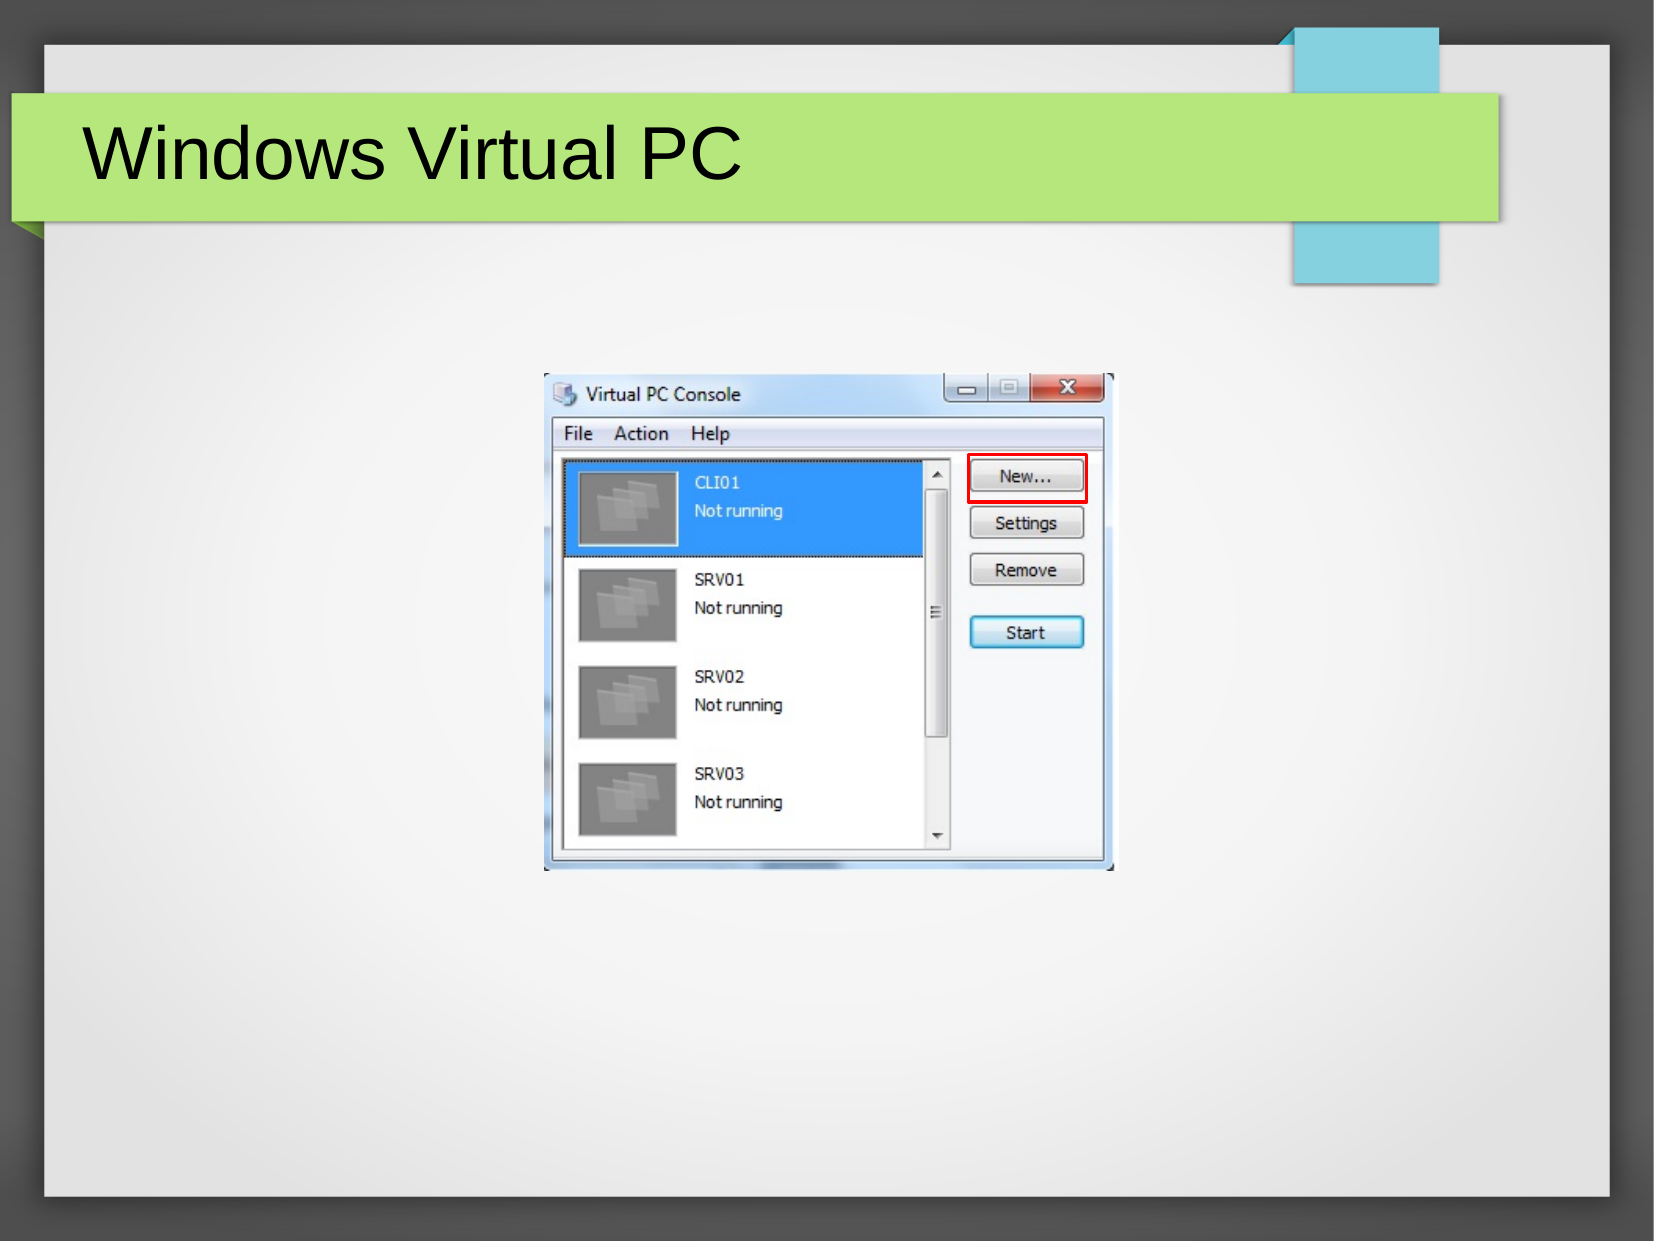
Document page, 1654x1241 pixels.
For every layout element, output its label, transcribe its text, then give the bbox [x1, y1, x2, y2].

picture [0, 0, 1654, 1241]
title Windows Virtual PC [82, 94, 1264, 213]
